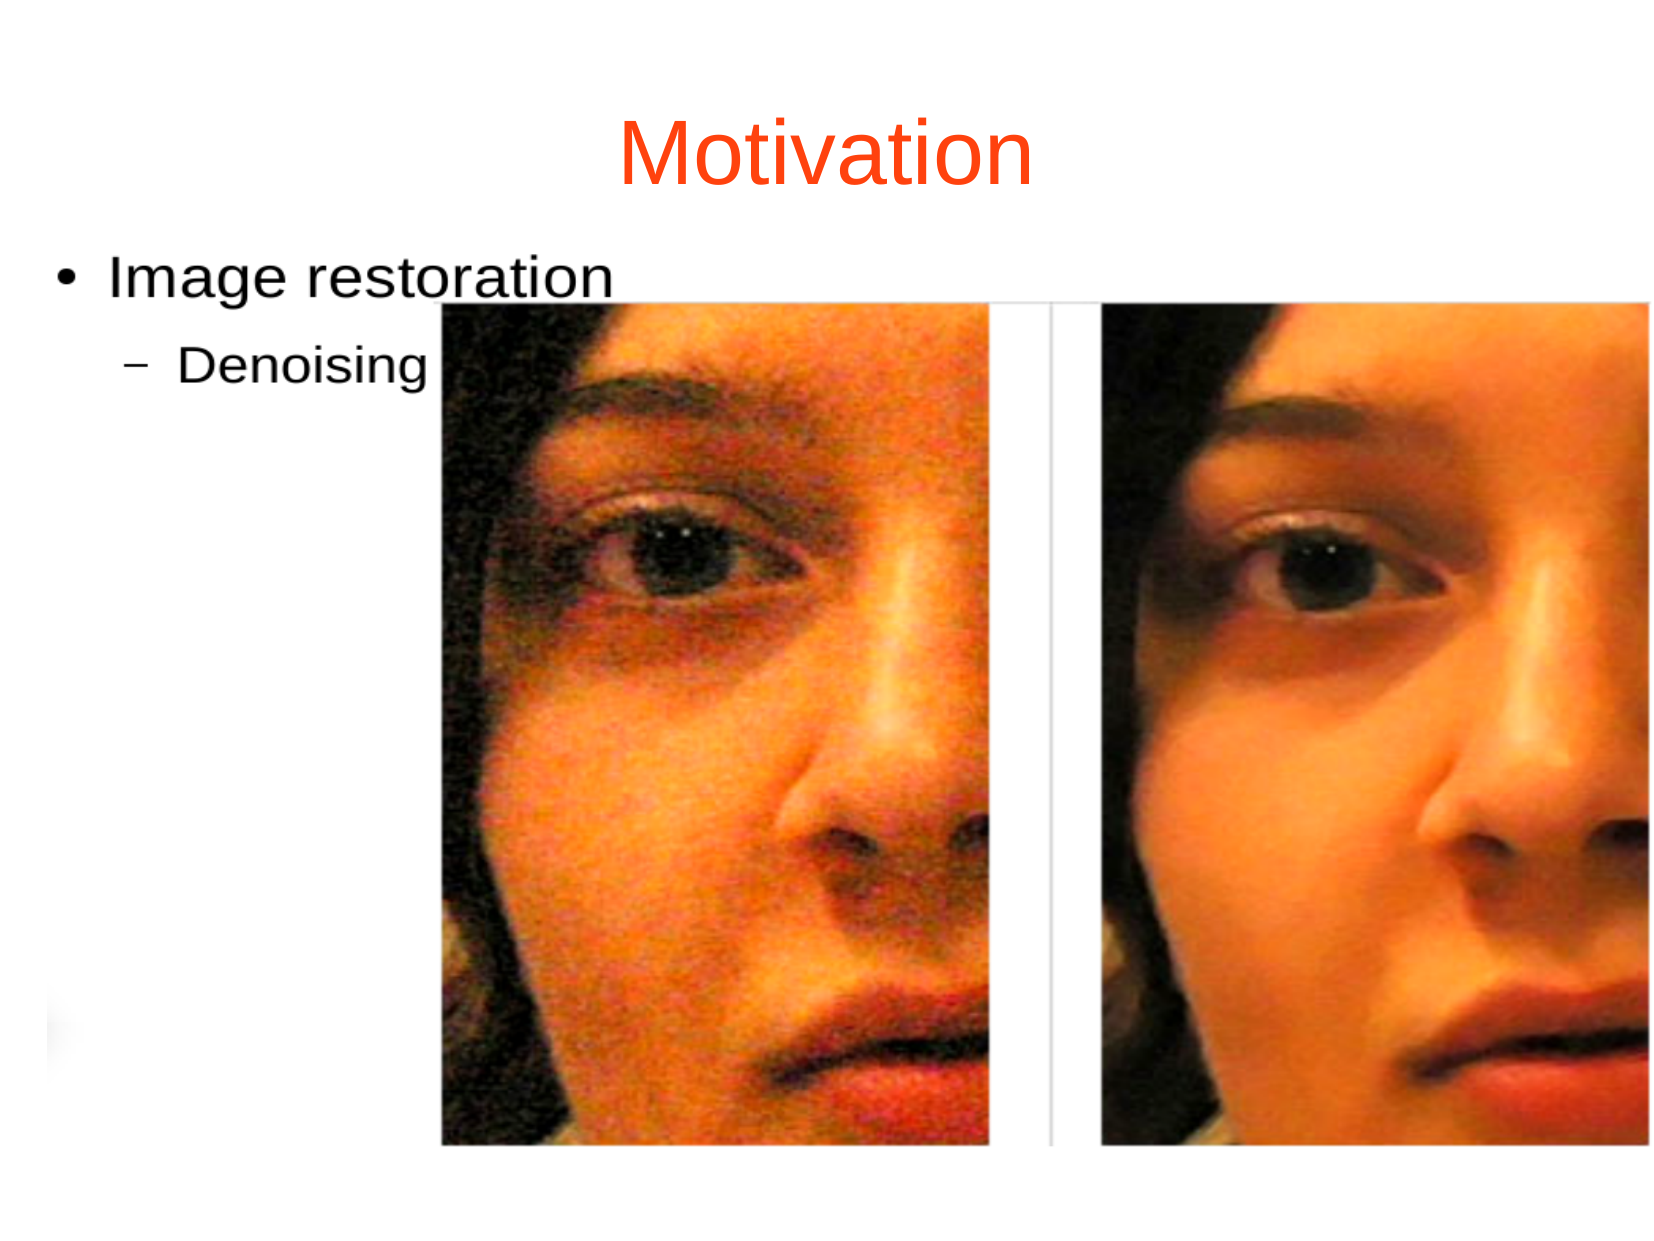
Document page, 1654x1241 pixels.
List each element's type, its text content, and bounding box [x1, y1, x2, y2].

title Motivation [82, 49, 1571, 236]
picture [47, 236, 1653, 1155]
